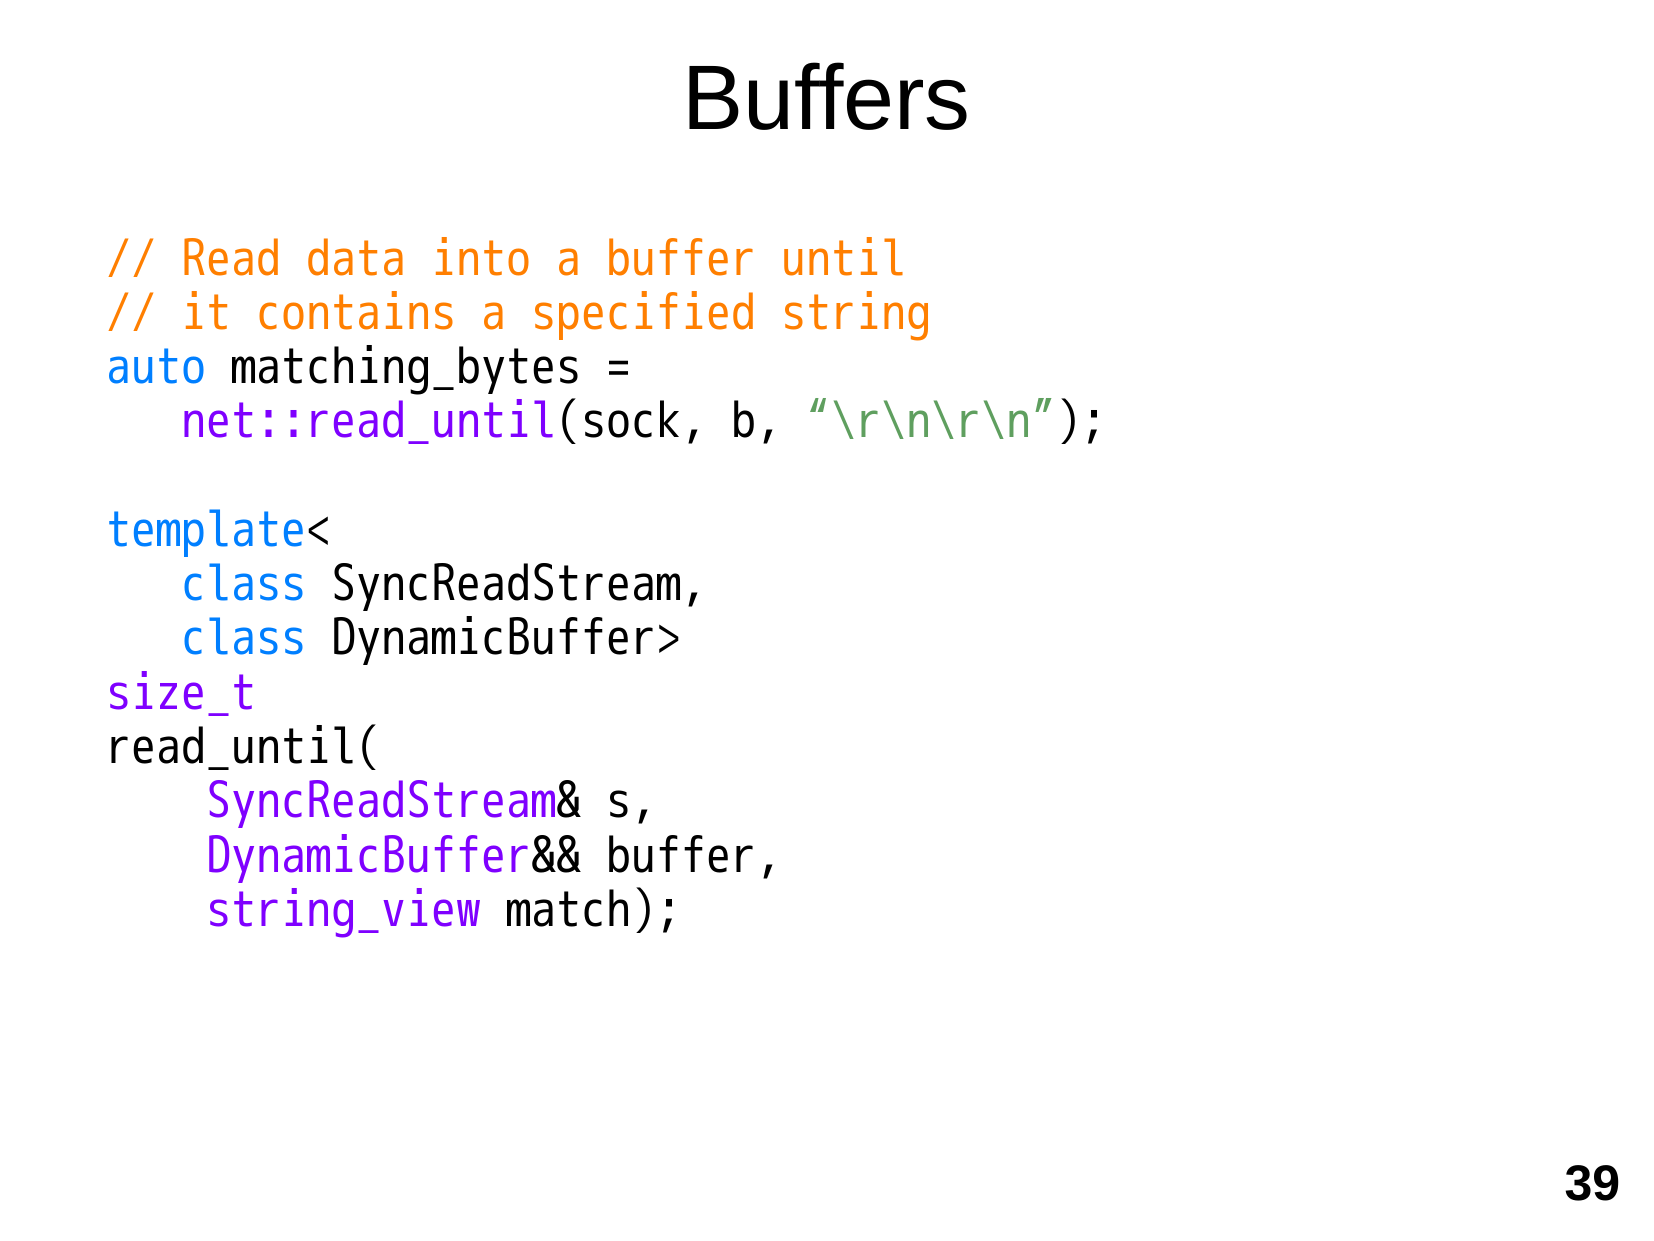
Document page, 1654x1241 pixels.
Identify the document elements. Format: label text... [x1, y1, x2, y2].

text_box // Read data into a buffer until // it contains a specified string auto matching_bytes = net::read_until(sock, b, “\r\n\r\n”); template< class SyncReadStream, class DynamicBuffer> size_t read_until( SyncReadStream& s, DynamicBuffer&& buffer, string_view match); [91, 225, 1562, 1053]
title Buffers [82, 15, 1571, 181]
